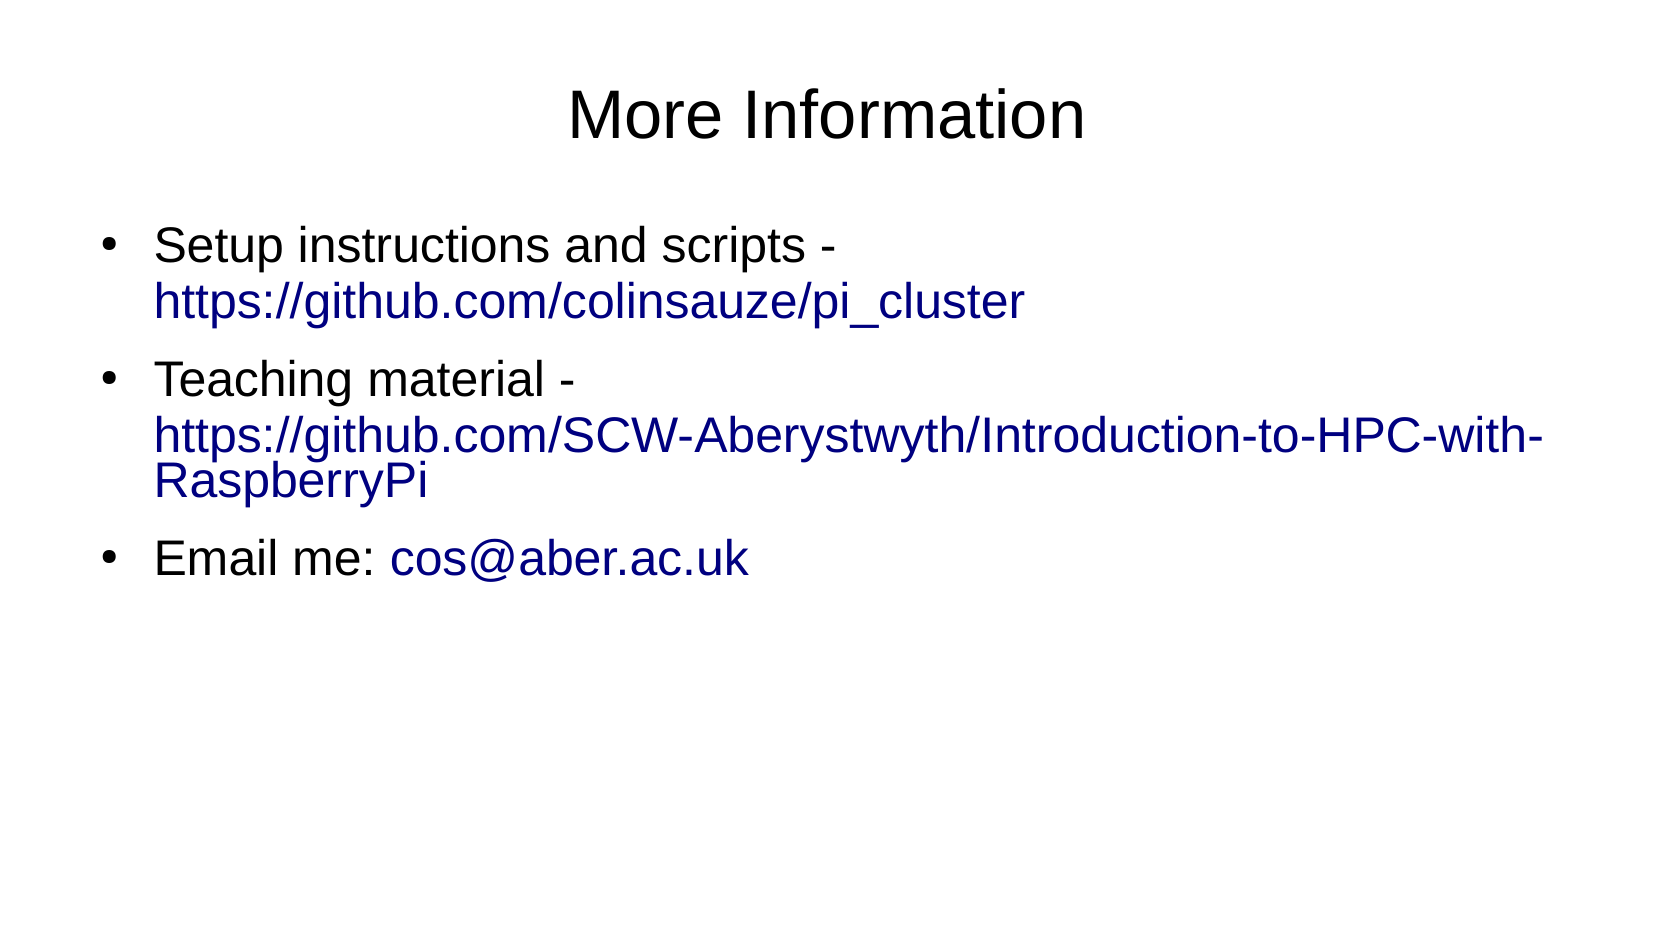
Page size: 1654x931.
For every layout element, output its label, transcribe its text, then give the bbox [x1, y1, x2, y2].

title More Information [82, 37, 1571, 193]
list Setup instructions and scripts - https://github.com/colinsauze/pi_cluster Teaching material - https://github.com/SCW-Aberystwyth/Introduction-to-HPC-with-RaspberryPi Email me: cos@aber.ac.uk [82, 217, 1571, 758]
